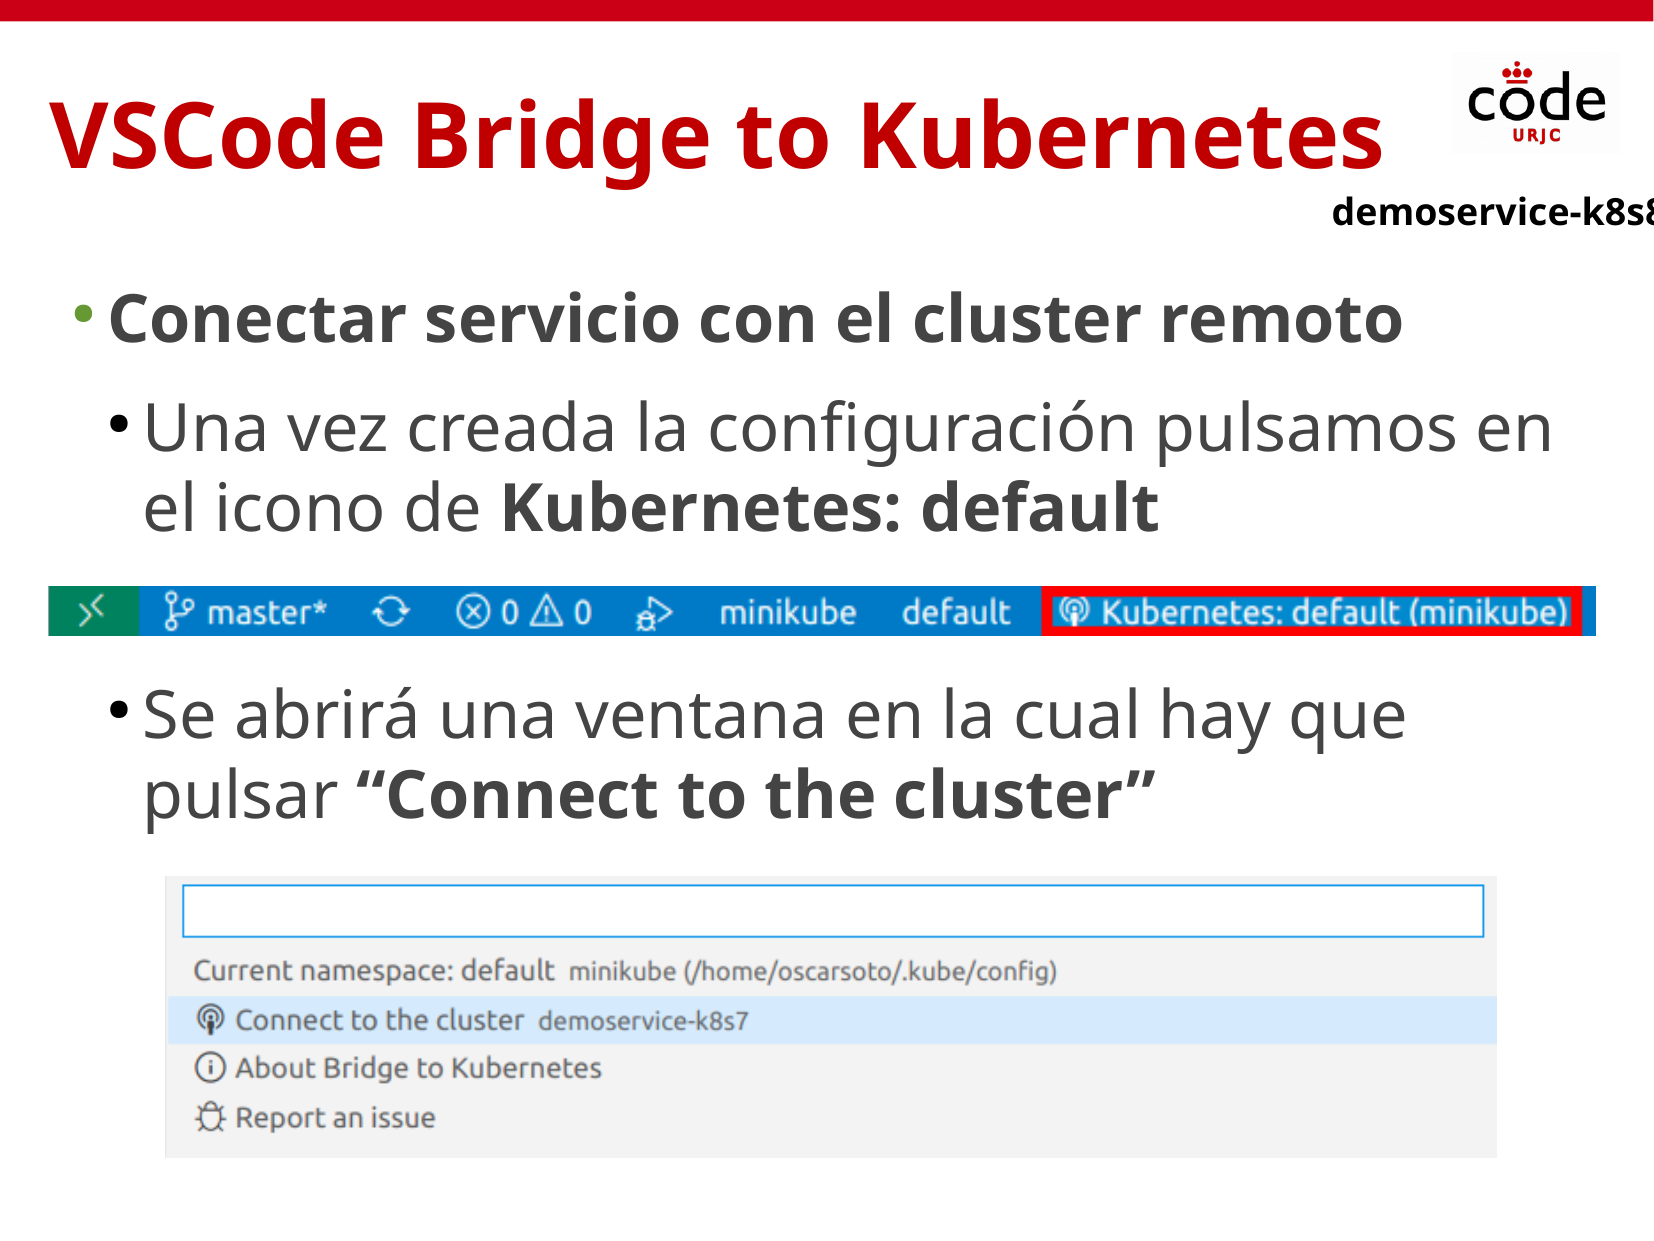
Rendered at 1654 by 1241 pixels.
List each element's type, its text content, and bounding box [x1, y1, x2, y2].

picture [1452, 52, 1620, 154]
picture [165, 876, 1497, 1158]
text_box demoservice-k8s8 [1316, 178, 1654, 242]
picture [141, 586, 1596, 636]
picture [47, 586, 138, 636]
list Conectar servicio con el cluster remoto Una vez creada la configuración pulsamos en el icono de Kubernetes: default Se abrirá una ventana en la cual hay que pulsar “Connect to the cluster” [56, 636, 1583, 1107]
title VSCode Bridge to Kubernetes [34, 62, 1437, 126]
list Conectar servicio con el cluster remoto Una vez creada la configuración pulsamos en el icono de Kubernetes: default Se abrirá una ventana en la cual hay que pulsar “Connect to the cluster” [56, 268, 1583, 586]
